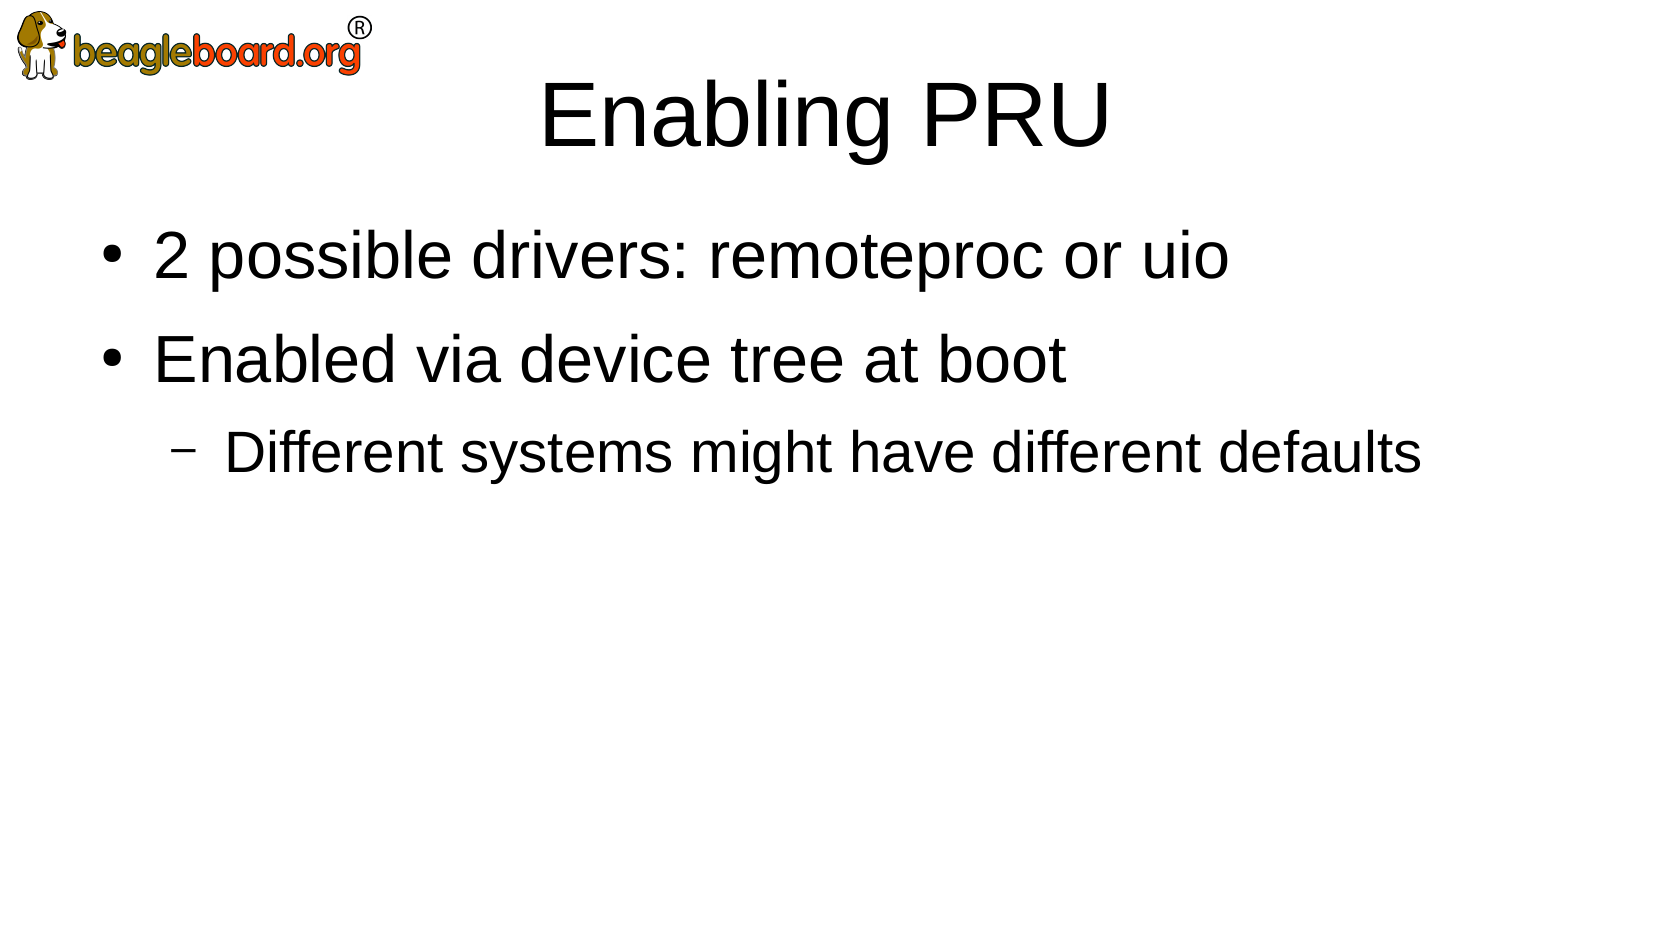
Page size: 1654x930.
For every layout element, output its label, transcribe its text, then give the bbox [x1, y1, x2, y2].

list 2 possible drivers: remoteproc or uio Enabled via device tree at boot Different systems might have different defaults [82, 217, 1571, 757]
picture [17, 11, 372, 80]
title Enabling PRU [82, 37, 1571, 193]
